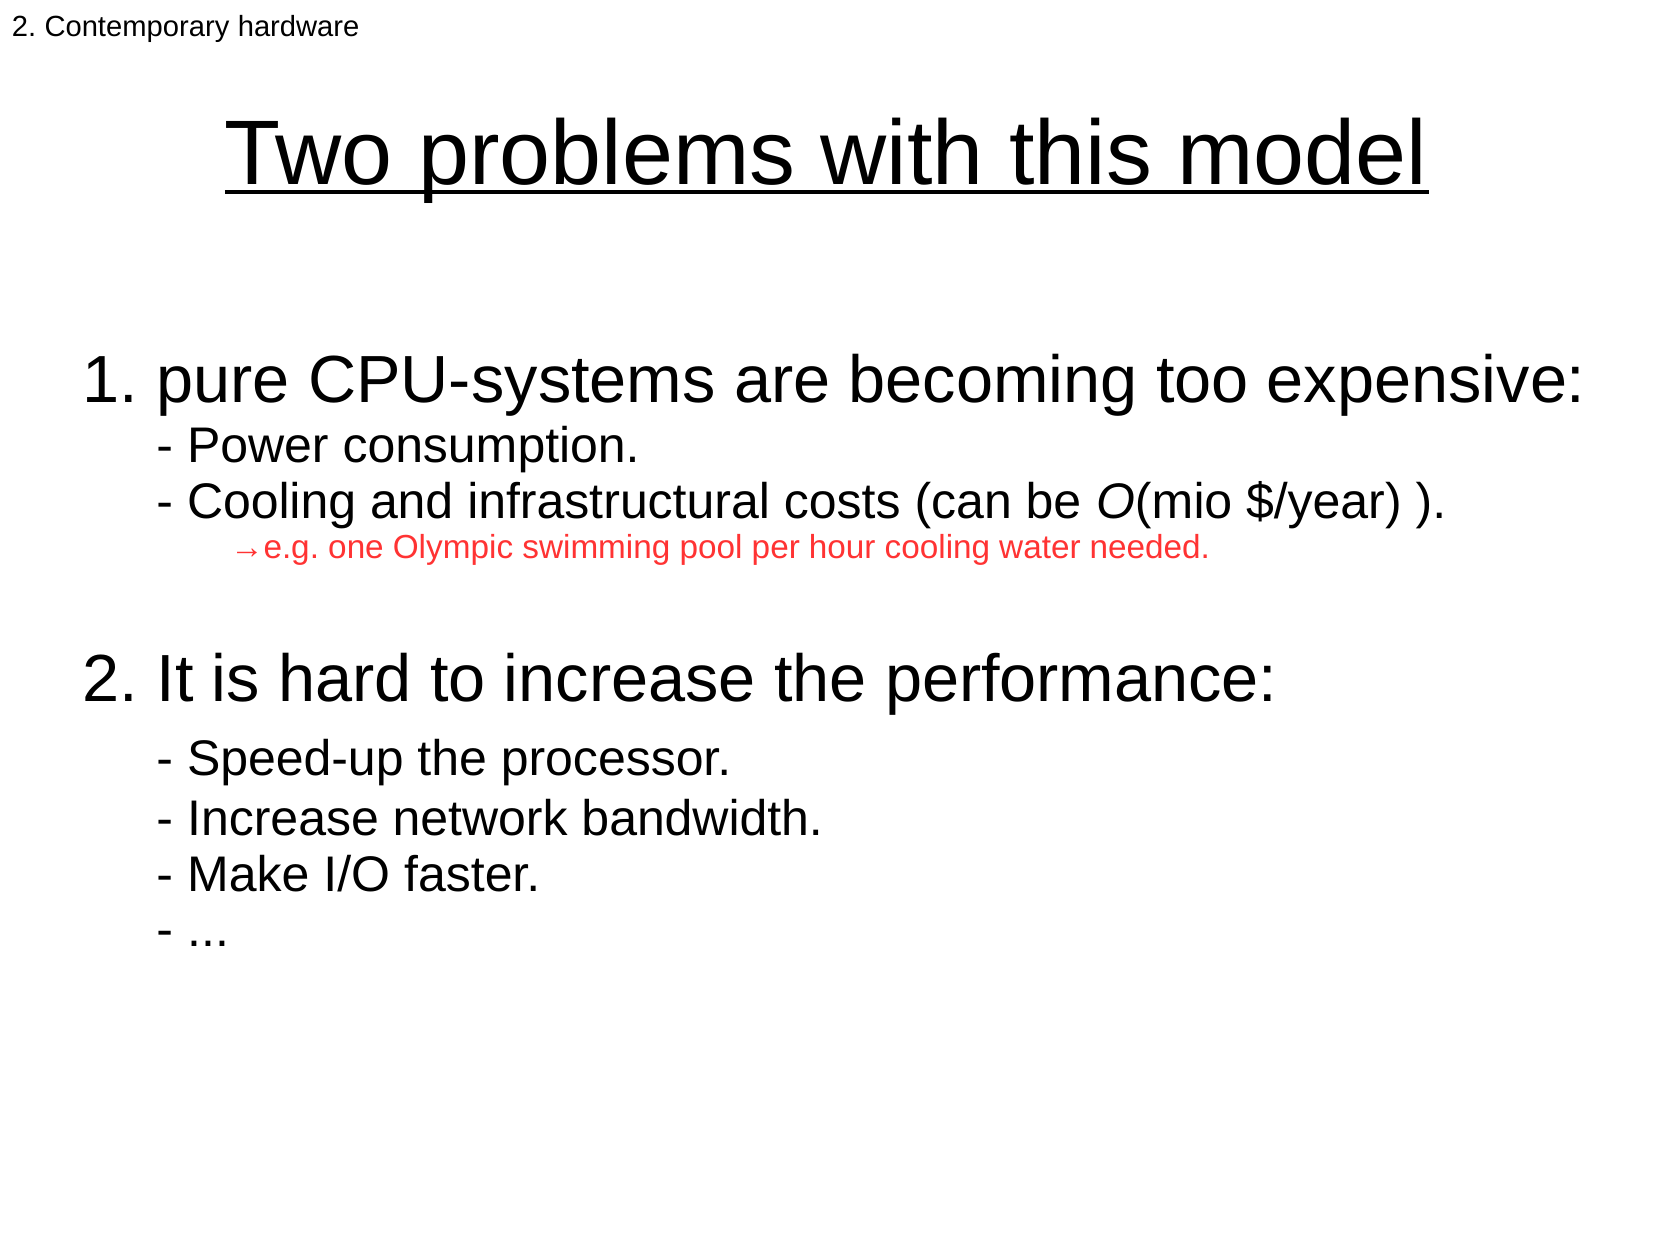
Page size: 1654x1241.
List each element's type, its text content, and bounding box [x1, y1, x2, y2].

subtitle 1. pure CPU-systems are becoming too expensive: - Power consumption. - Cooling and infrastructural costs (can be O(mio $/year) ). →e.g. one Olympic swimming pool per hour cooling water needed. 2. It is hard to increase the performance: - Speed-up the processor. - Increase network bandwidth. - Make I/O faster. - ... [82, 290, 1595, 1010]
title Two problems with this model [82, 49, 1571, 257]
text_box 2. Contemporary hardware [11, 8, 815, 44]
